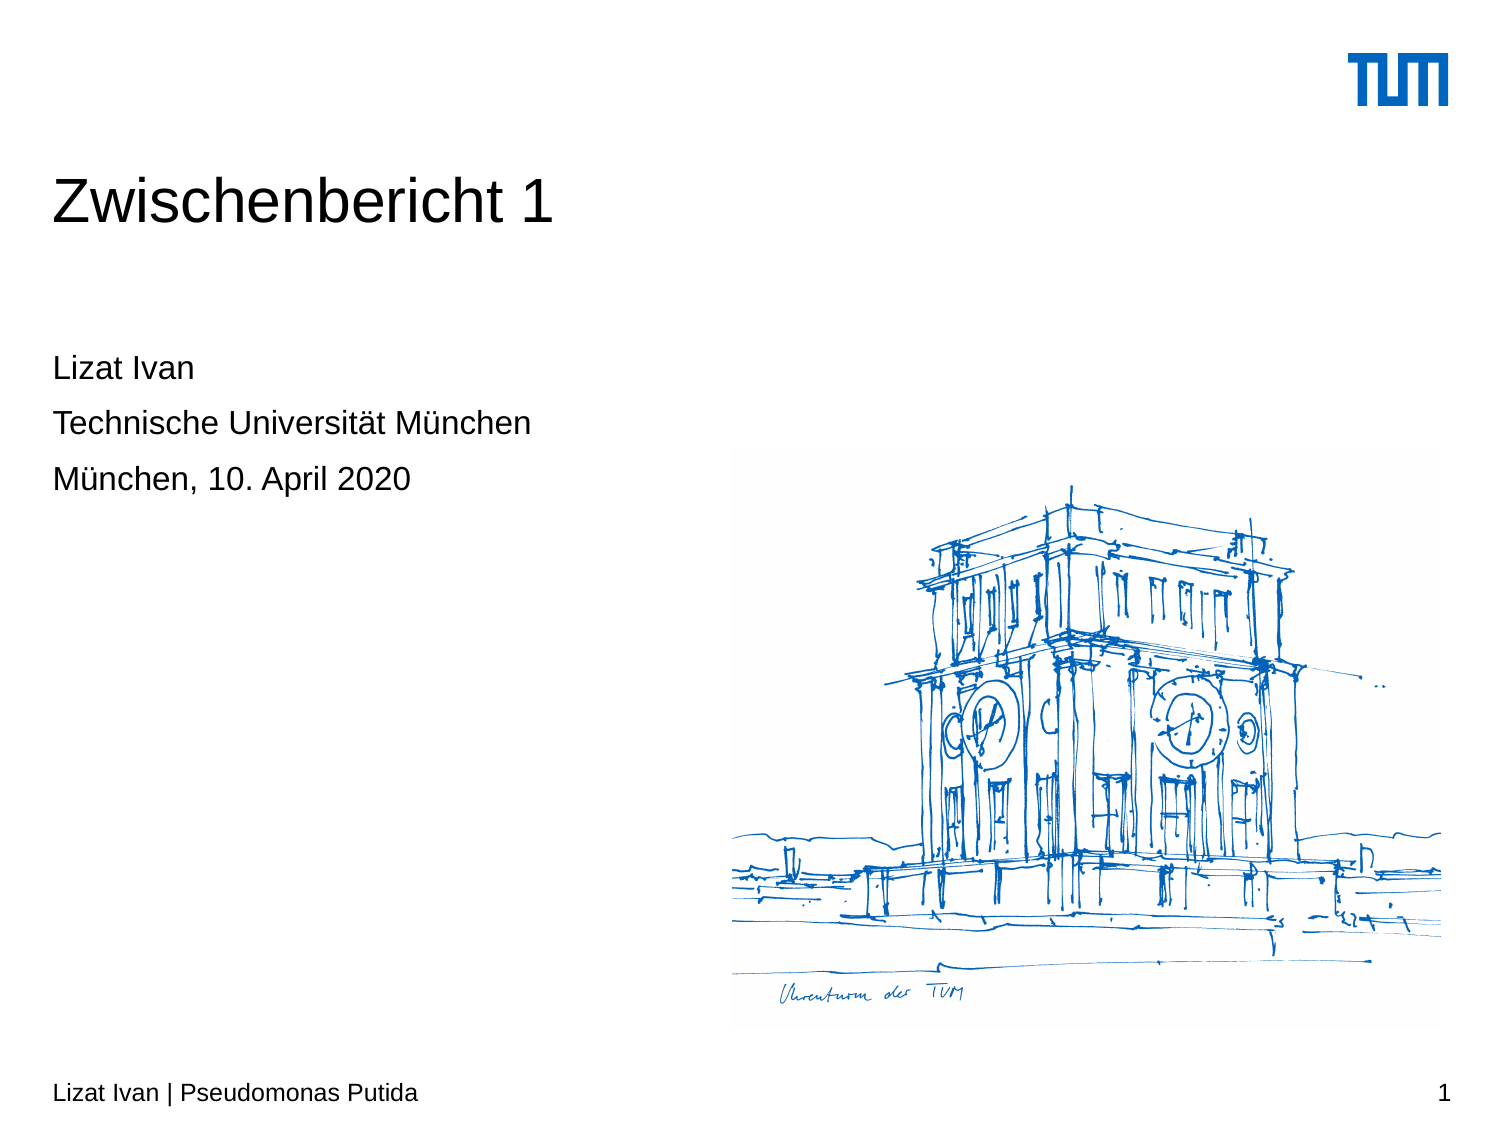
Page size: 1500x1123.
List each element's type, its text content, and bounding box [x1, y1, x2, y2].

title Zwischenbericht 1 [52, 165, 1453, 236]
picture [732, 448, 1441, 1028]
list Lizat Ivan Technische Universität München München, 10. April 2020 [52, 330, 1453, 592]
